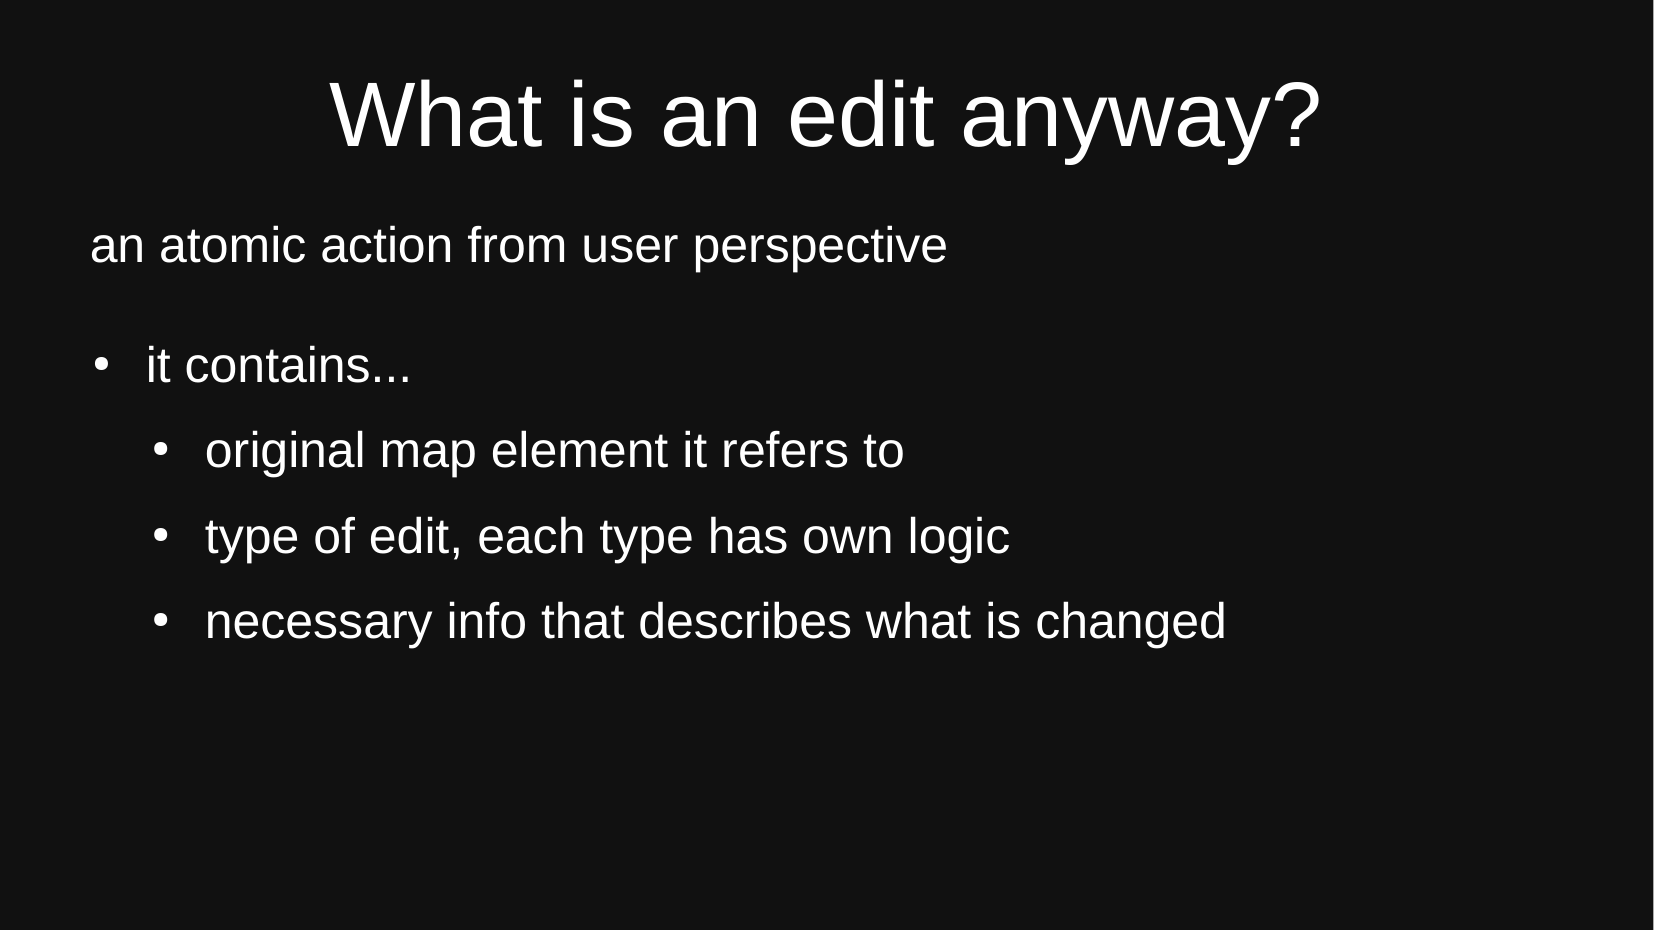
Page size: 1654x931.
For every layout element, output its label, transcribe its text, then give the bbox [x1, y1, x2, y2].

list it contains... original map element it refers to type of edit, each type has own logic necessary info that describes what is changed [75, 337, 1576, 676]
title What is an edit anyway? [82, 37, 1571, 193]
text_box an atomic action from user perspective [75, 210, 1290, 301]
